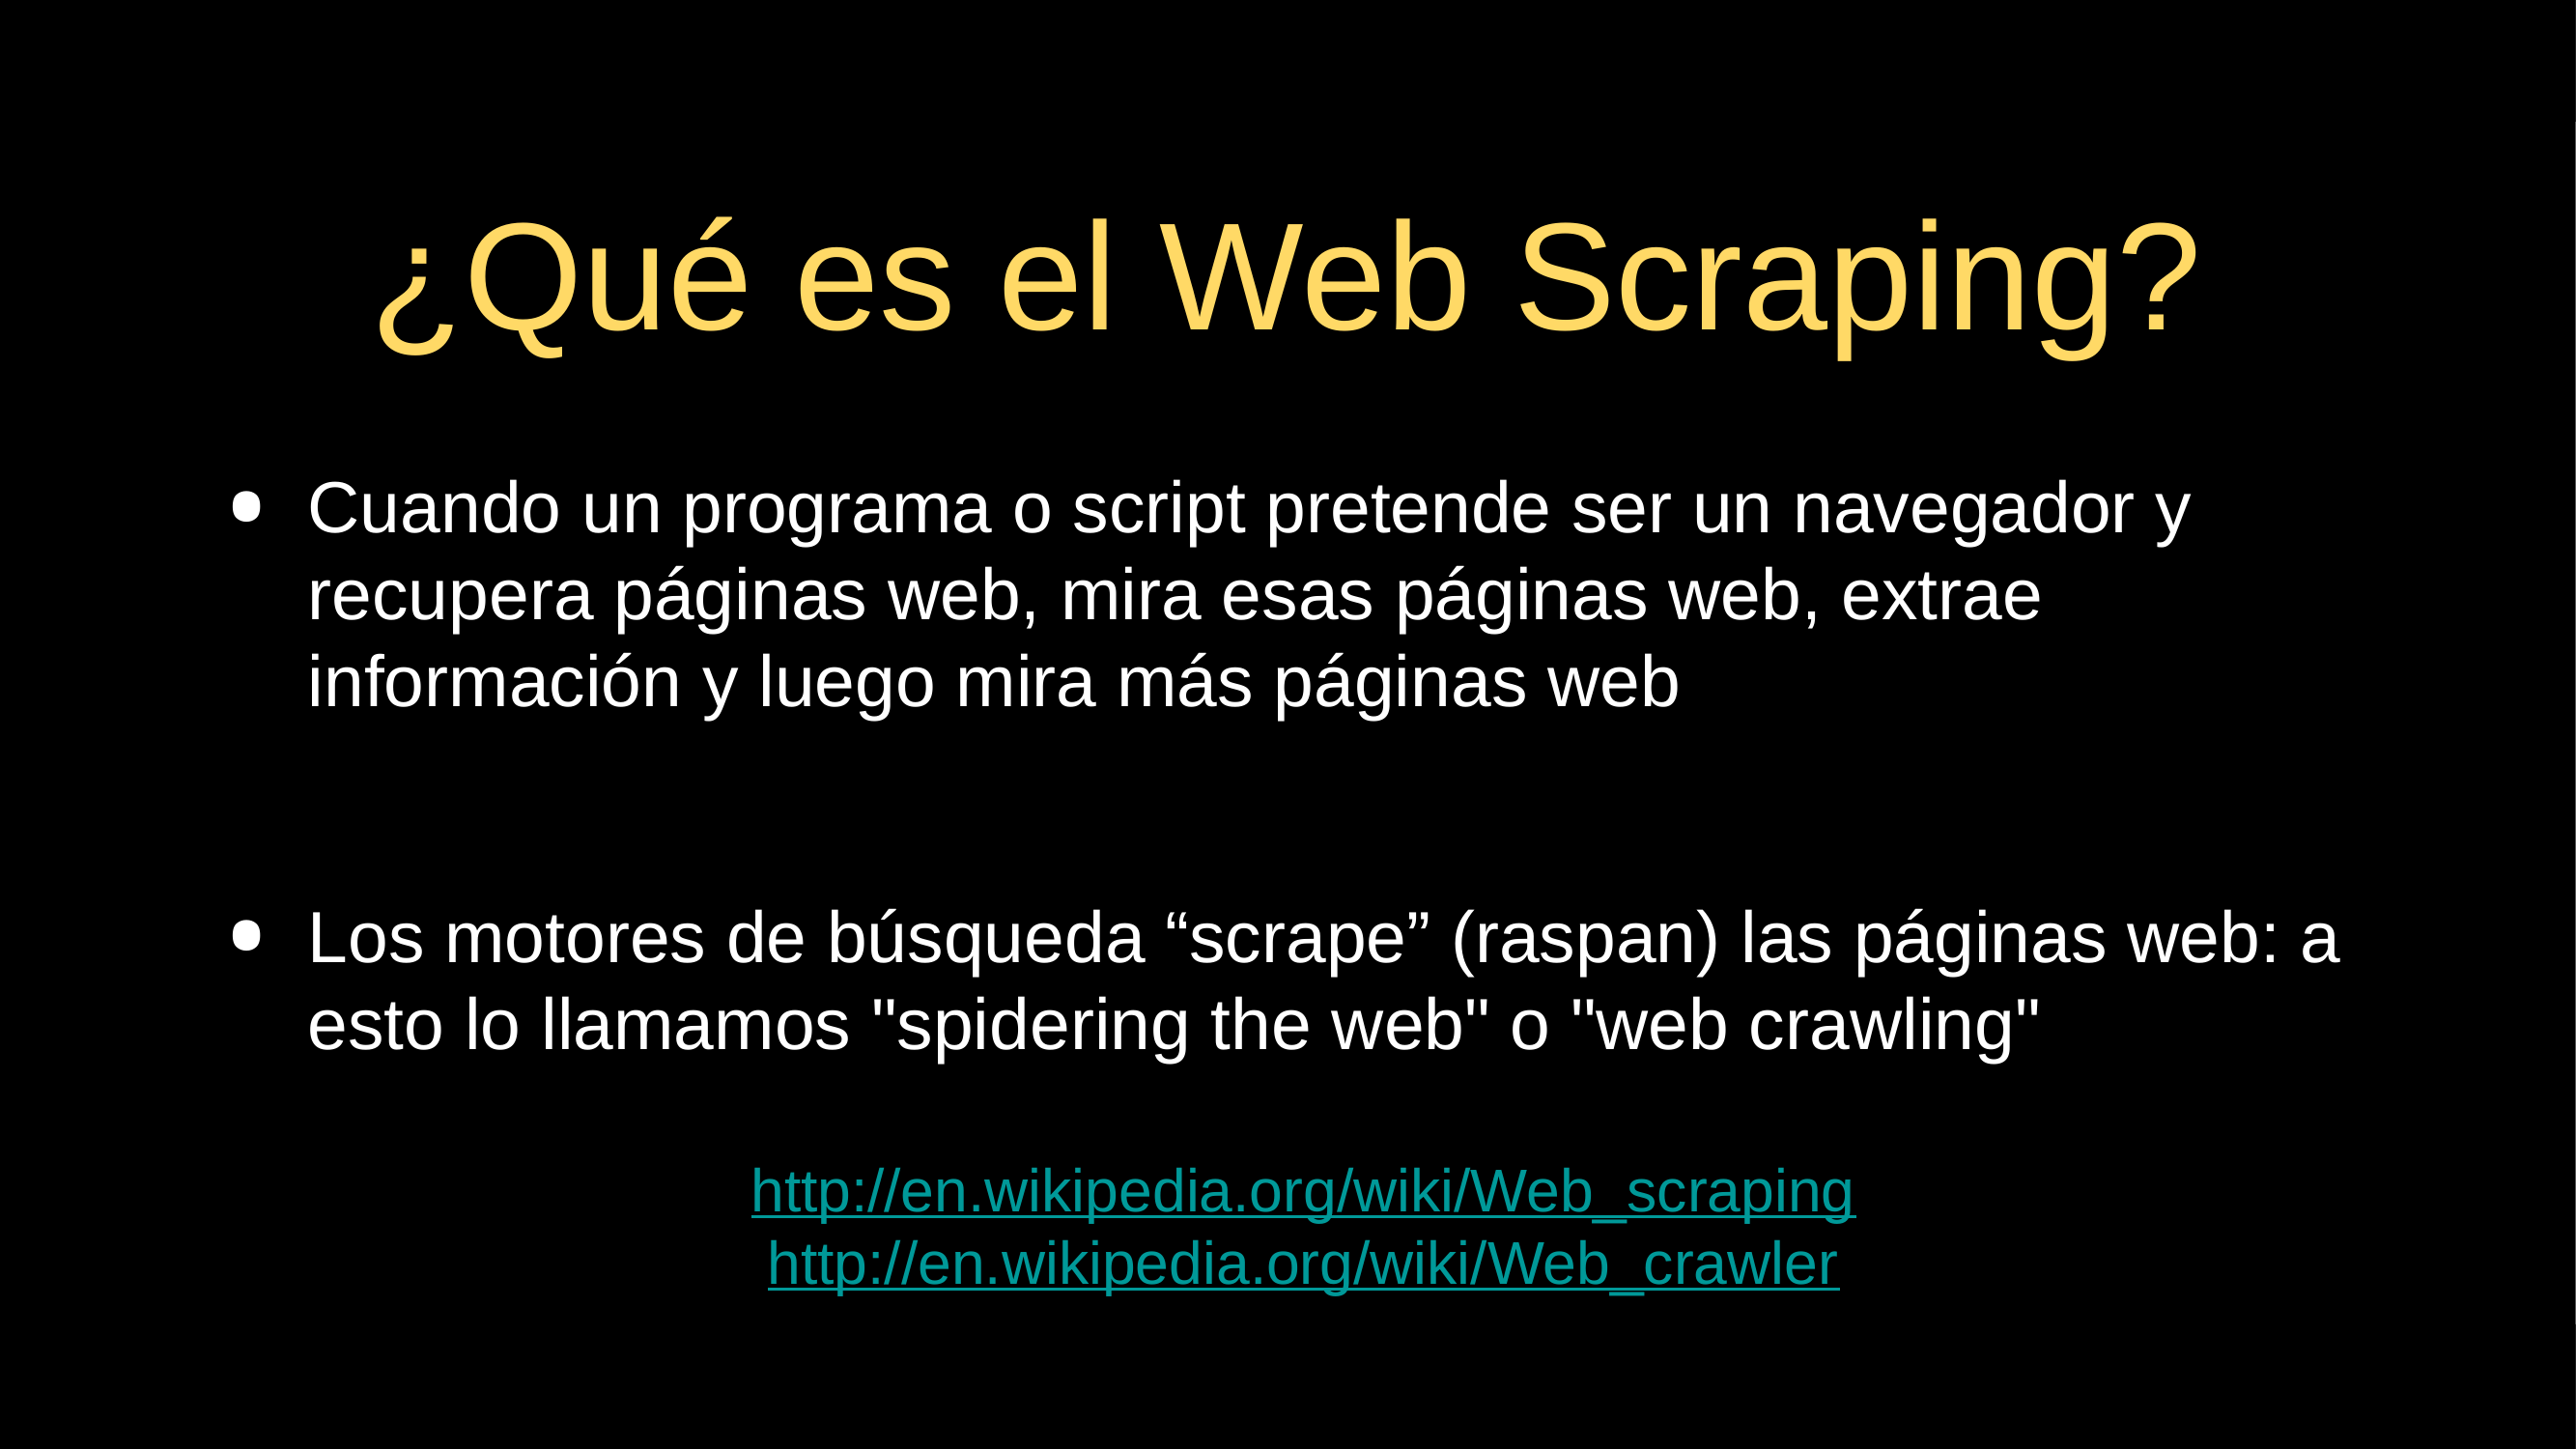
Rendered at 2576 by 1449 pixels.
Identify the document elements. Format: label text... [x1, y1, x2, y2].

title ¿Qué es el Web Scraping? [183, 133, 2391, 403]
text_box http://en.wikipedia.org/wiki/Web_scraping http://en.wikipedia.org/wiki/Web_crawler [602, 1133, 2005, 1315]
list Cuando un programa o script pretende ser un navegador y recupera páginas web, mira esas páginas web, extrae información y luego mira más páginas web Los motores de búsqueda “scrape” (raspan) las páginas web: a esto lo llamamos "spidering the web" o "web crawling" [183, 454, 2391, 1317]
